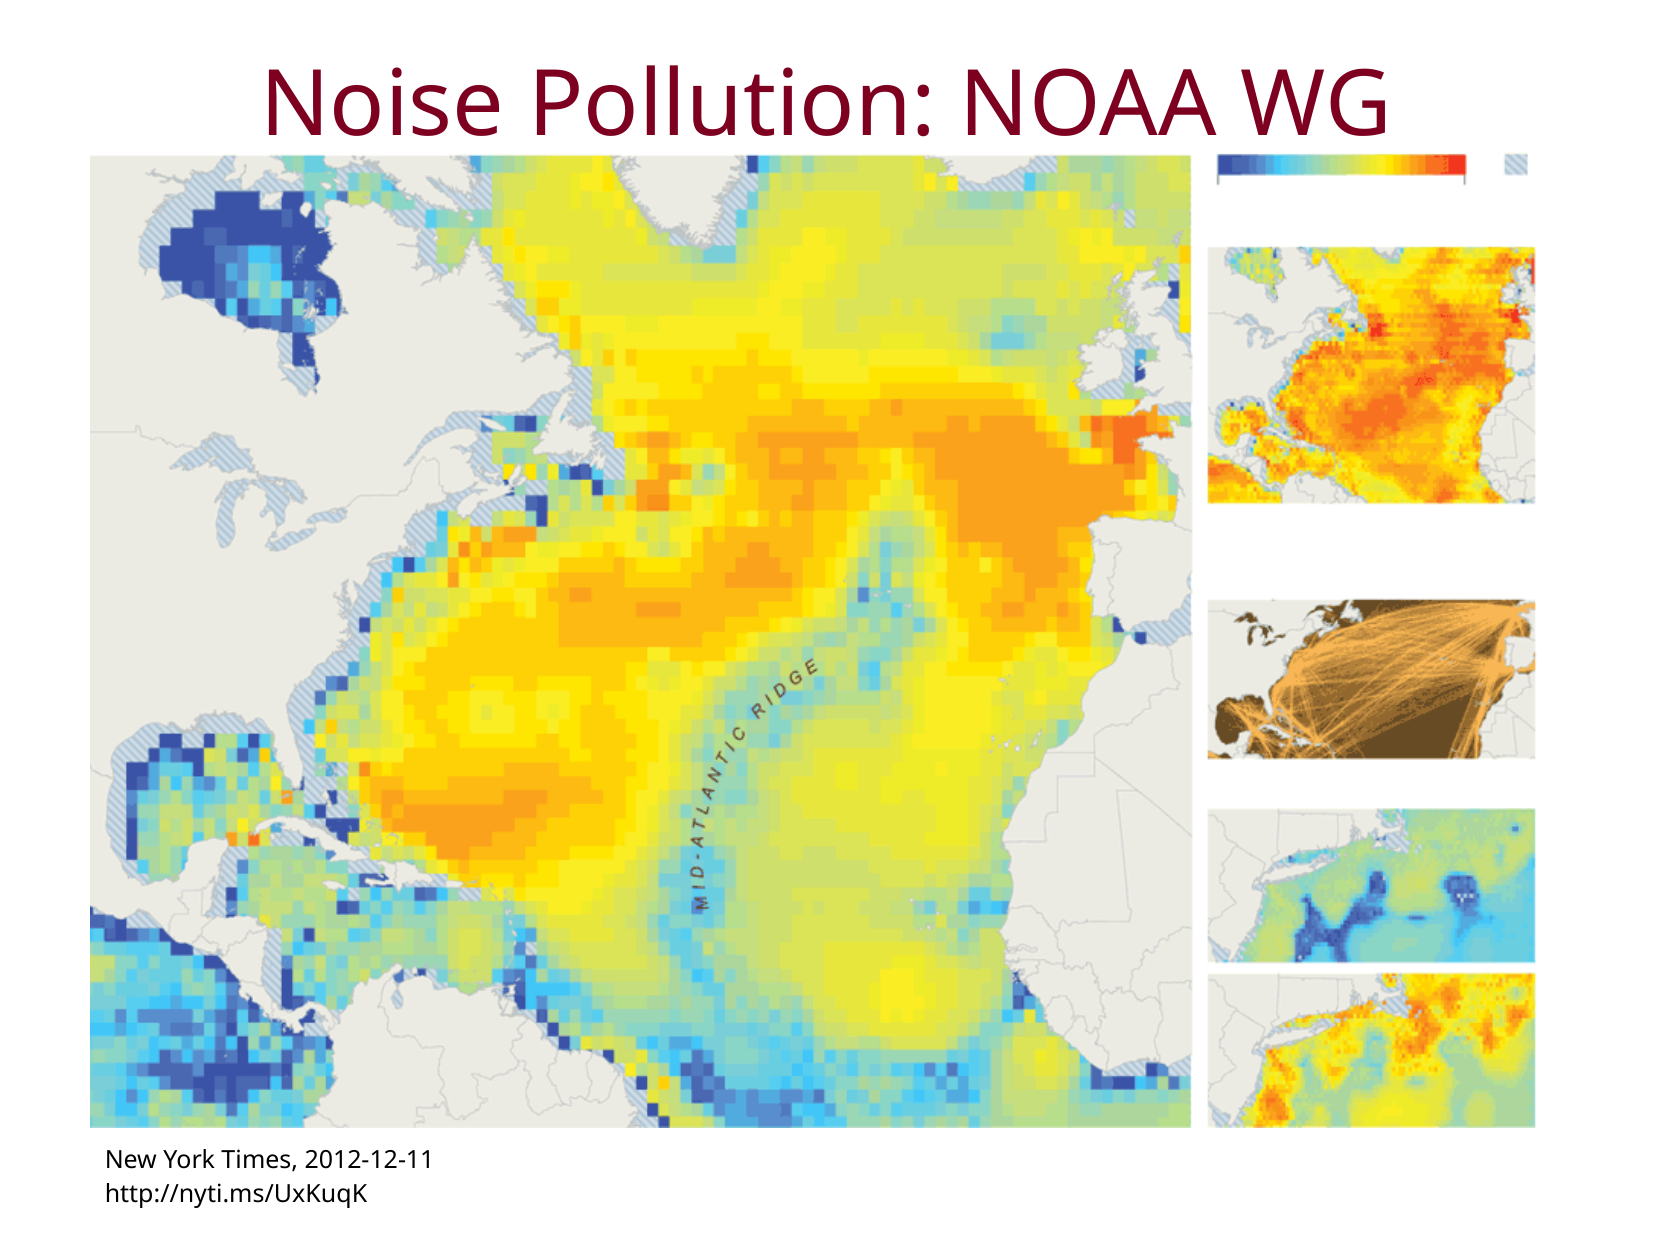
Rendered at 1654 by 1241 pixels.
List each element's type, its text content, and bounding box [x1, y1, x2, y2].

picture [90, 204, 1537, 1128]
text_box New York Times, 2012-12-11 http://nyti.ms/UxKuqK [90, 1134, 1561, 1241]
title Noise Pollution: NOAA WG [82, 0, 1571, 204]
